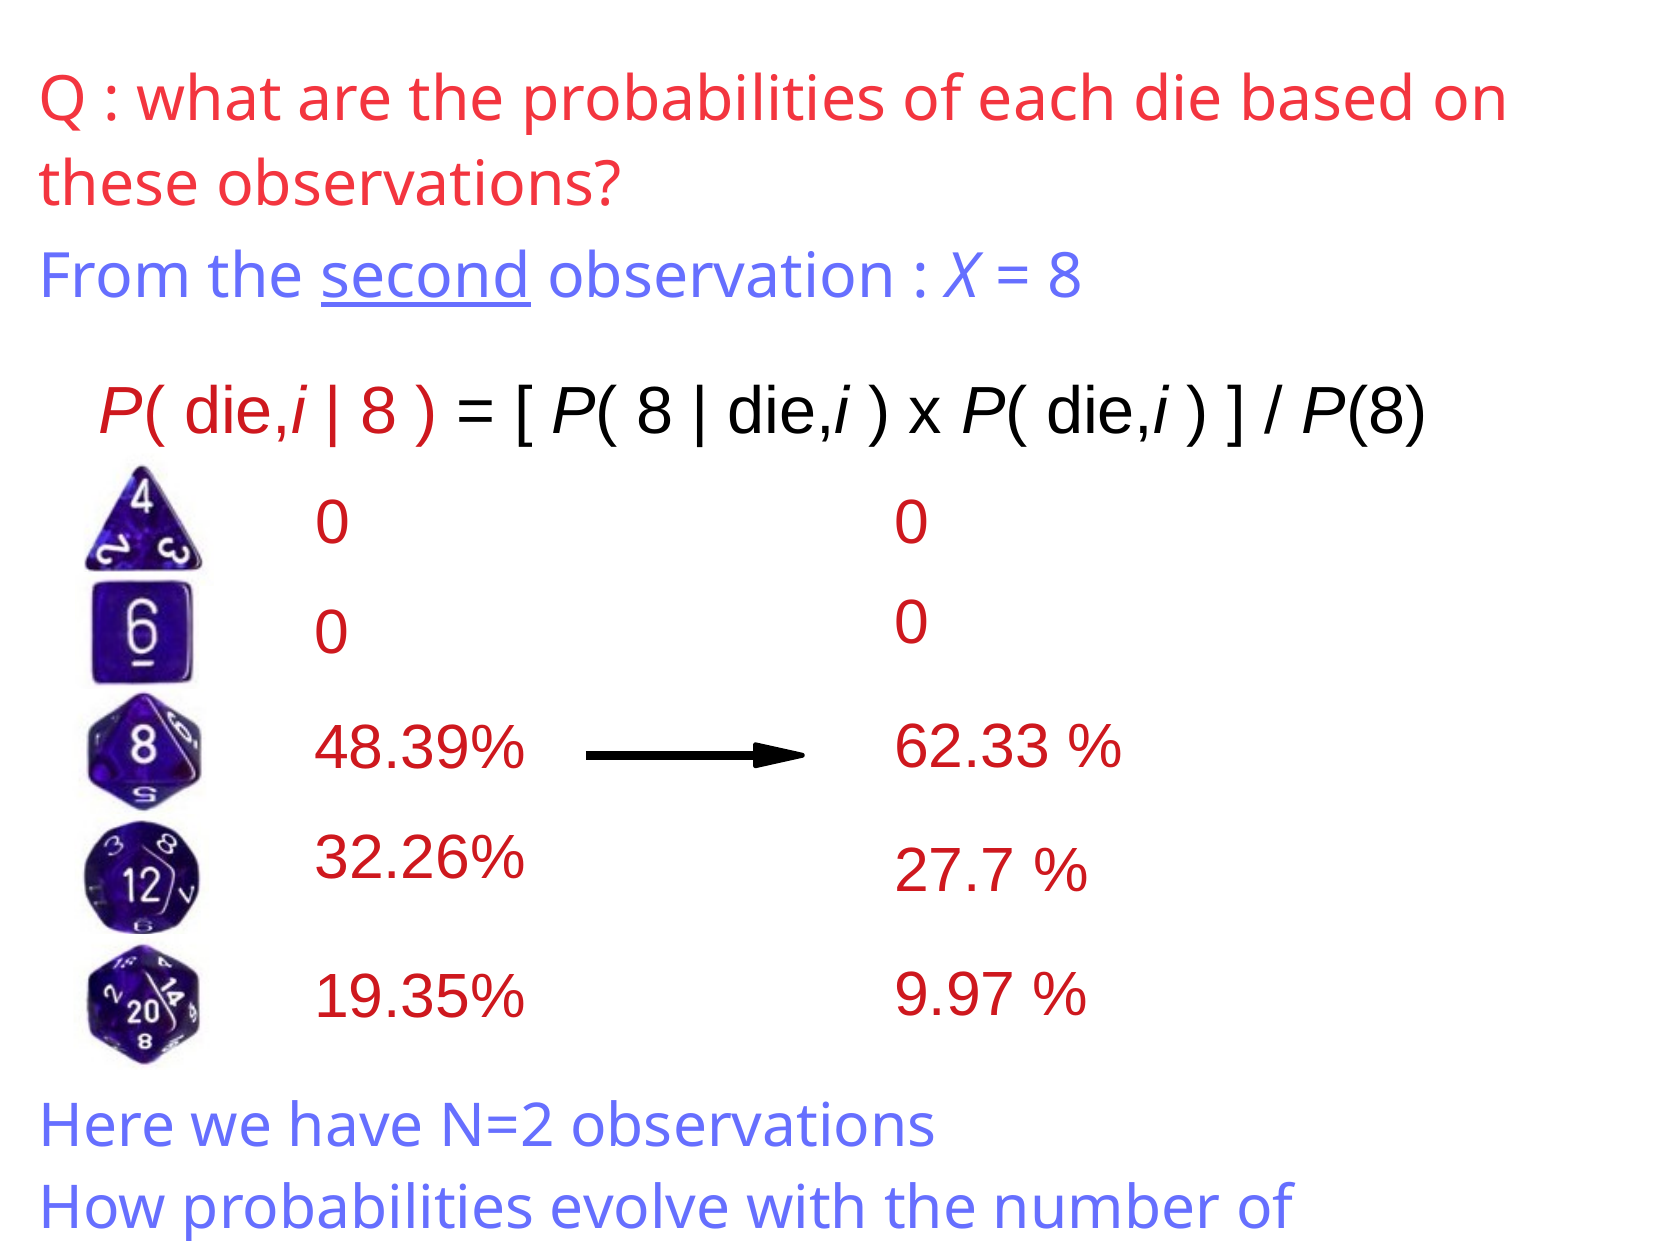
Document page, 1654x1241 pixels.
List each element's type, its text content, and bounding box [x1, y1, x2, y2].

text_box 27.7 % [879, 827, 1104, 913]
picture [71, 453, 214, 1070]
text_box 62.33 % [879, 703, 1139, 789]
text_box From the second observation : X = 8 [23, 223, 1647, 378]
text_box P( die,i | 8 ) = [ P( 8 | die,i ) x P( die,i ) ] / P(8) [84, 378, 1543, 455]
text_box 48.39% [299, 704, 542, 790]
text_box Q : what are the probabilities of each die based on these observations? [23, 46, 1647, 201]
text_box 0 [300, 479, 366, 564]
text_box 0 [299, 589, 364, 675]
text_box Here we have N=2 observations How probabilities evolve with the number of observations ? [23, 1073, 1647, 1229]
text_box 0 [879, 479, 944, 564]
text_box 19.35% [299, 953, 542, 1038]
text_box 32.26% [299, 814, 542, 899]
text_box 0 [879, 579, 944, 665]
text_box 9.97 % [879, 951, 1104, 1037]
